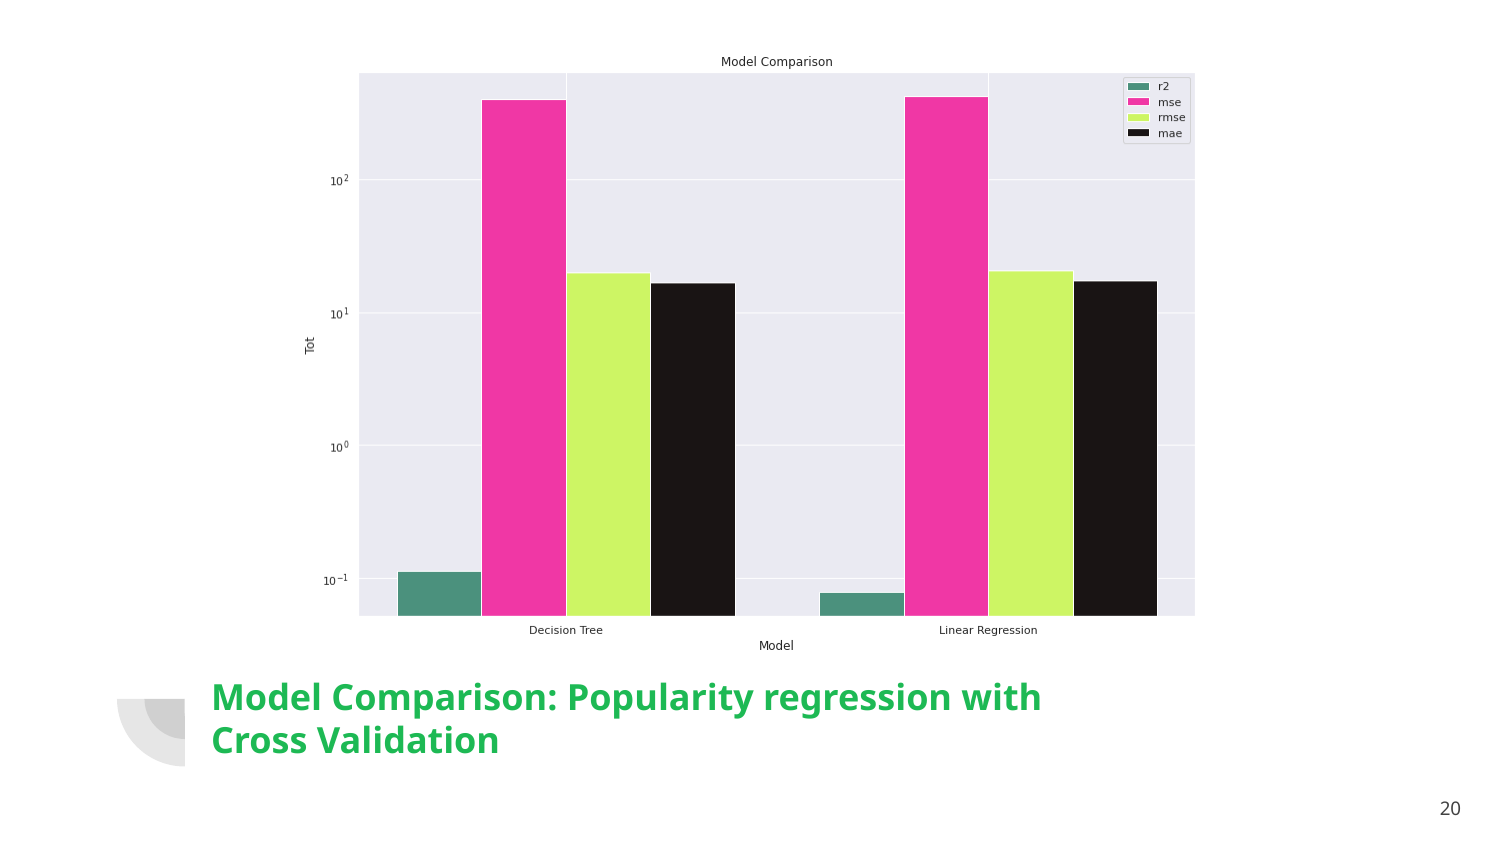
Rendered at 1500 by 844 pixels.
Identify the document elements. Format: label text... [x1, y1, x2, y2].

title Model Comparison: Popularity regression with Cross Validation [196, 659, 1105, 777]
slide_number <number> [1386, 777, 1477, 842]
picture [298, 49, 1202, 660]
